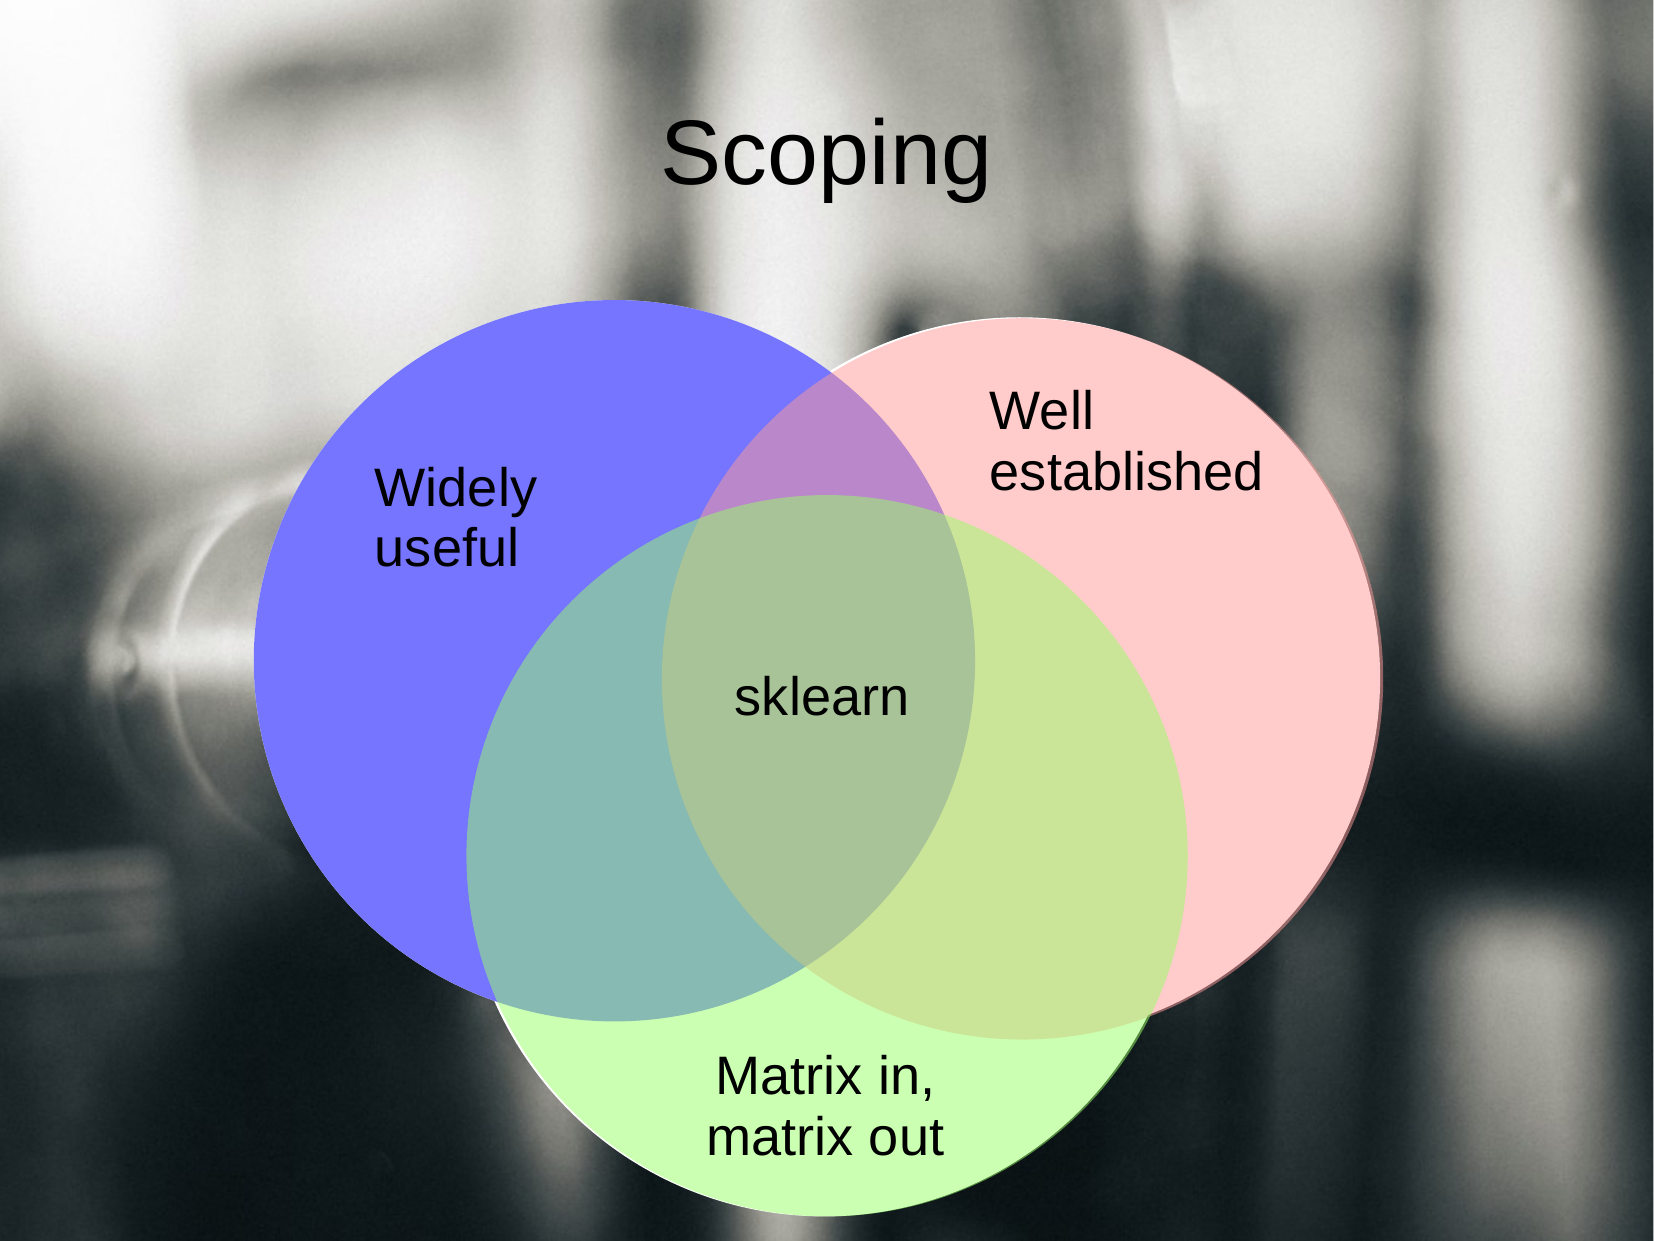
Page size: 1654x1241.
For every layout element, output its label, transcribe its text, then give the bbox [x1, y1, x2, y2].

text_box Matrix in, matrix out [691, 1038, 962, 1175]
text_box Well established [975, 373, 1306, 511]
picture [0, 0, 1654, 1241]
text_box sklearn [720, 659, 1006, 736]
text_box [253, 300, 1384, 1217]
title Scoping [82, 49, 1571, 257]
text_box Widely useful [360, 450, 553, 587]
